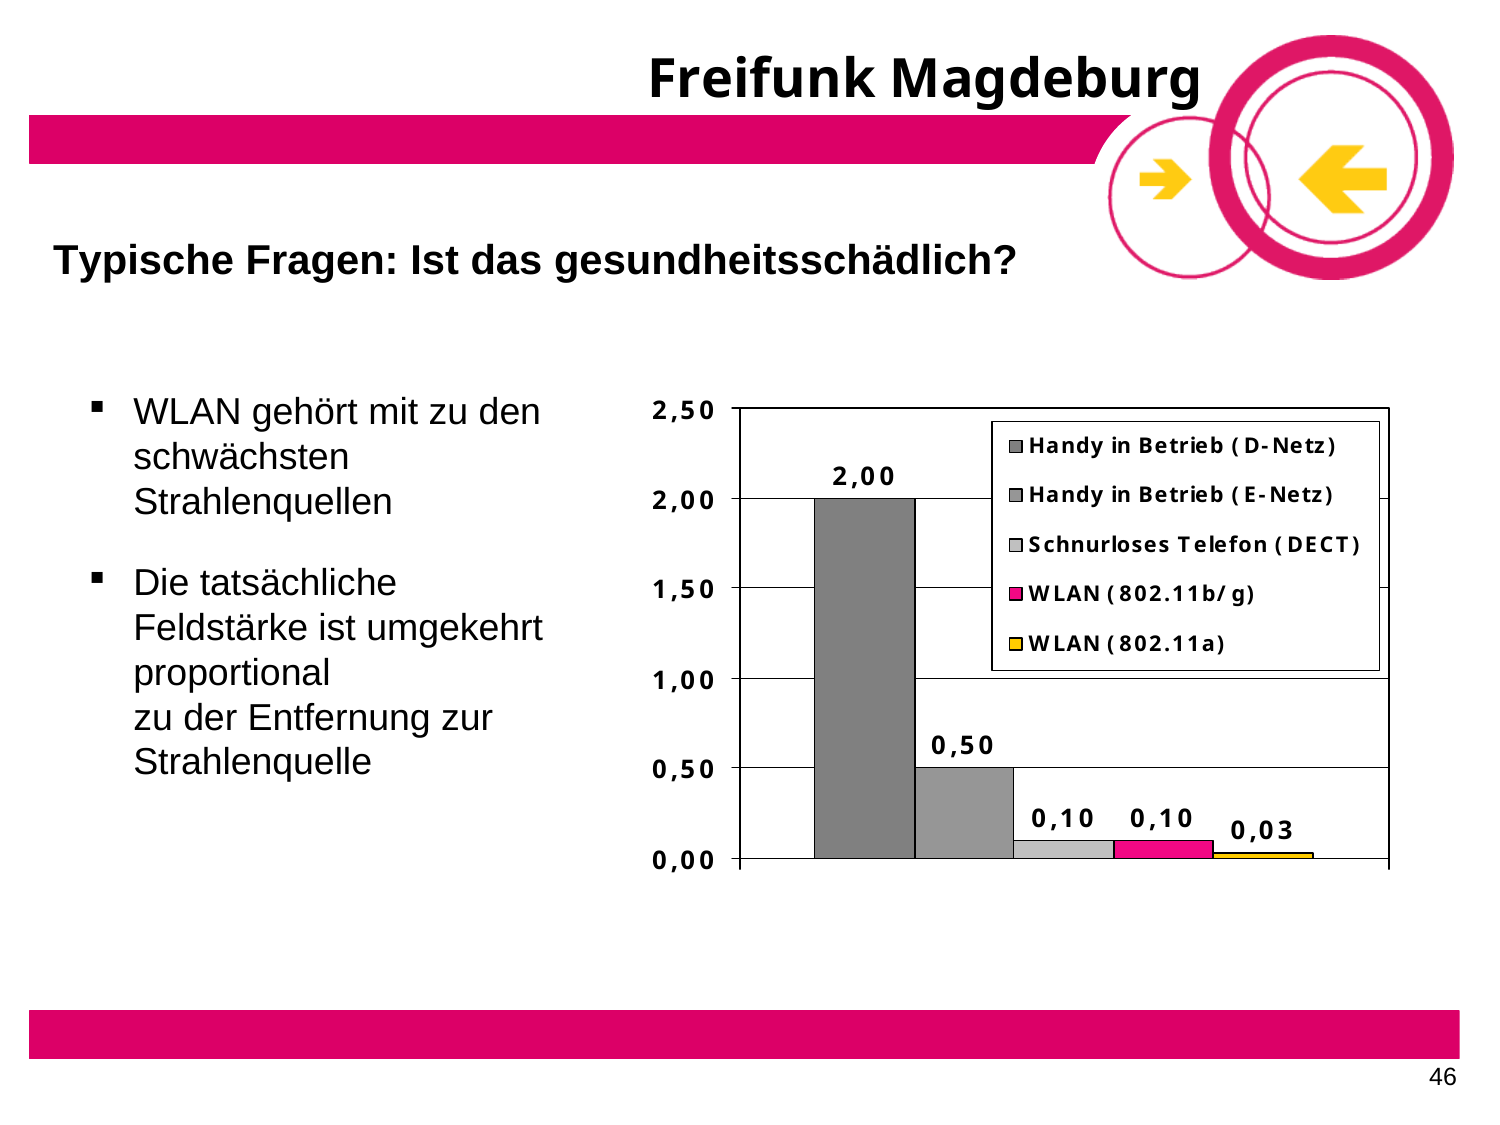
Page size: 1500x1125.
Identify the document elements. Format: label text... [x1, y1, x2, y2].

picture [1107, 35, 1454, 280]
chart [624, 337, 1500, 916]
text_box Typische Fragen: Ist das gesundheitsschädlich? [53, 233, 1046, 352]
text_box WLAN gehört mit zu den schwächsten Strahlenquellen Die tatsächliche Feldstärke ist umgekehrt proportional zu der Entfernung zur Strahlenquelle [59, 387, 576, 988]
